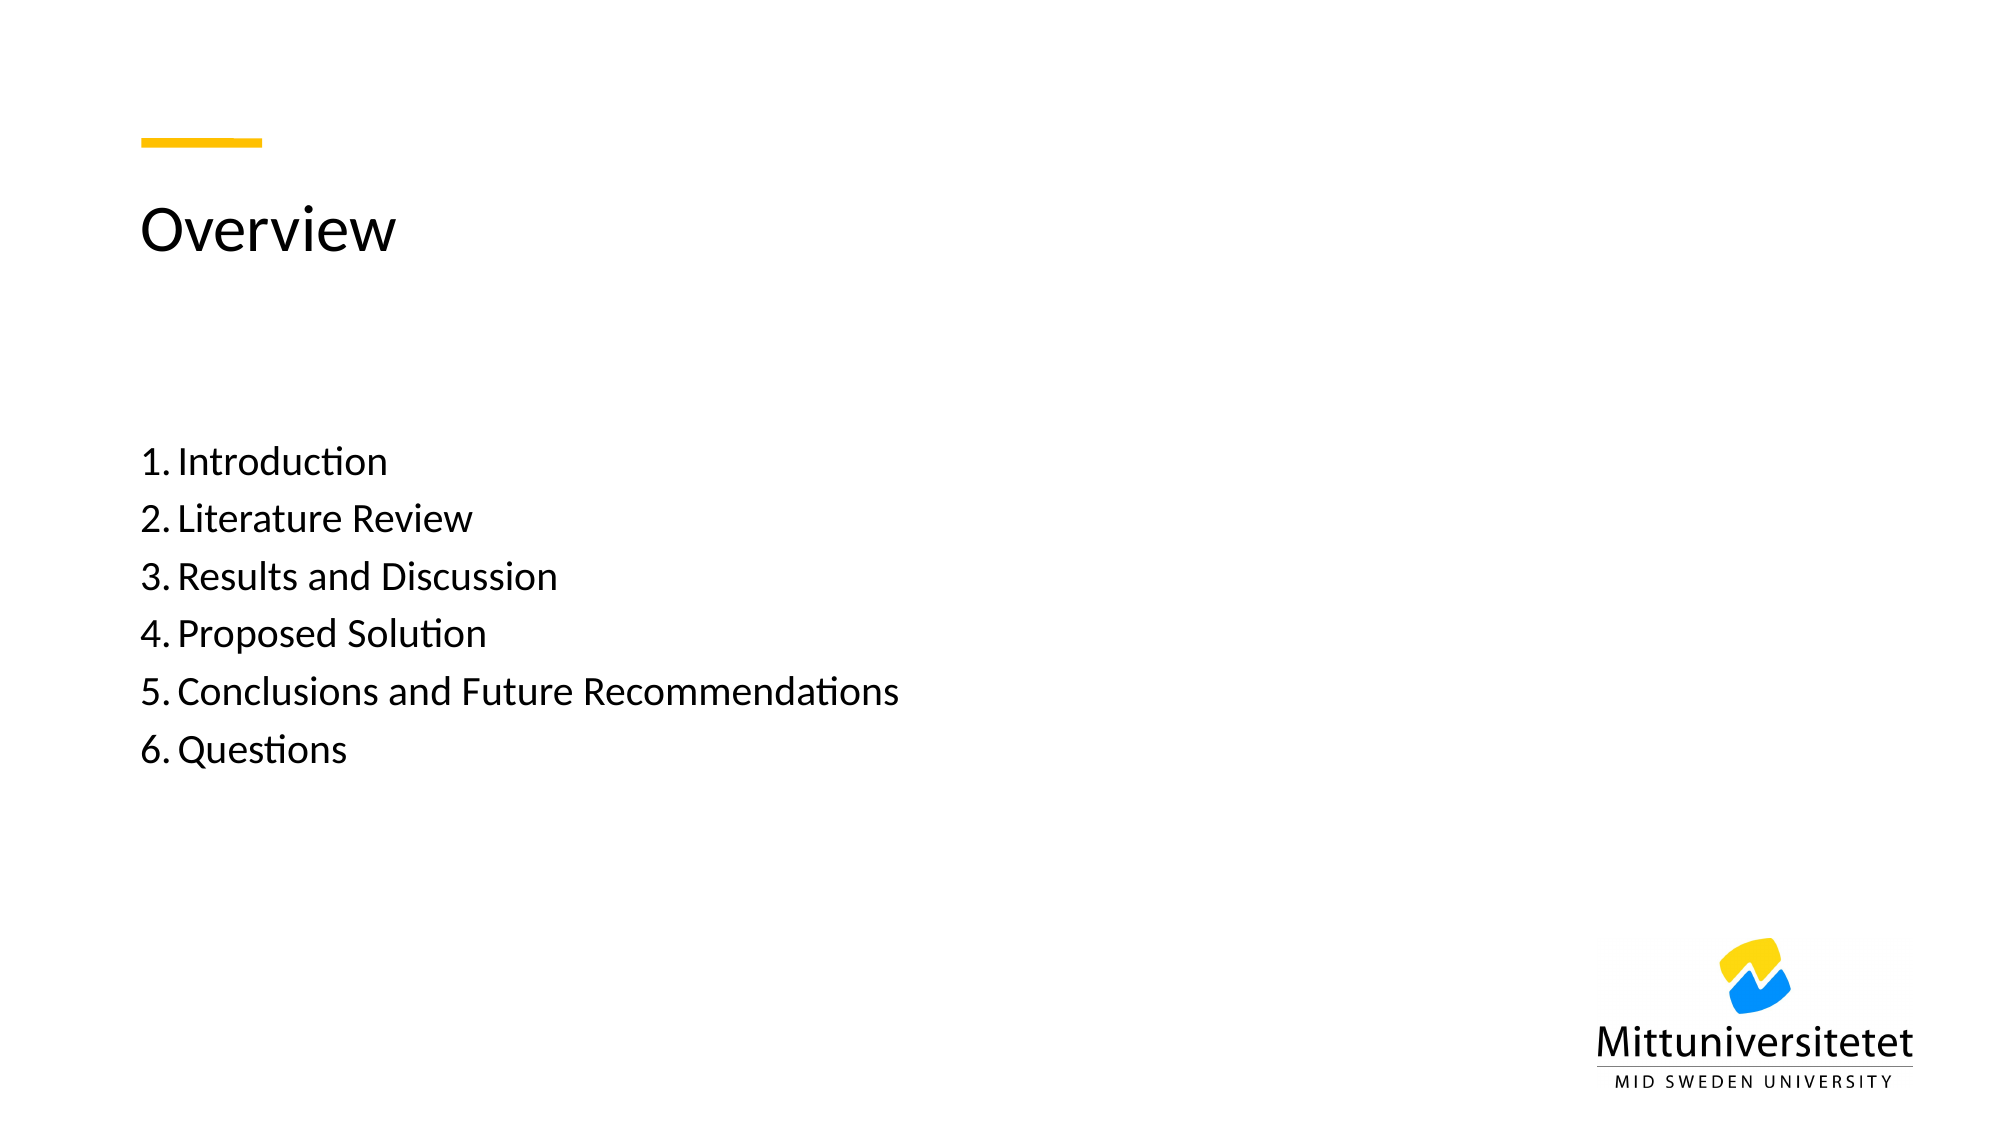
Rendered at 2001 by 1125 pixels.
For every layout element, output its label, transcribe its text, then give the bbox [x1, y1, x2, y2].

title Overview [124, 186, 1056, 417]
list Introduction Literature Review Results and Discussion Proposed Solution Conclusions and Future Recommendations Questions [124, 418, 1192, 1010]
picture [1597, 938, 1913, 1088]
